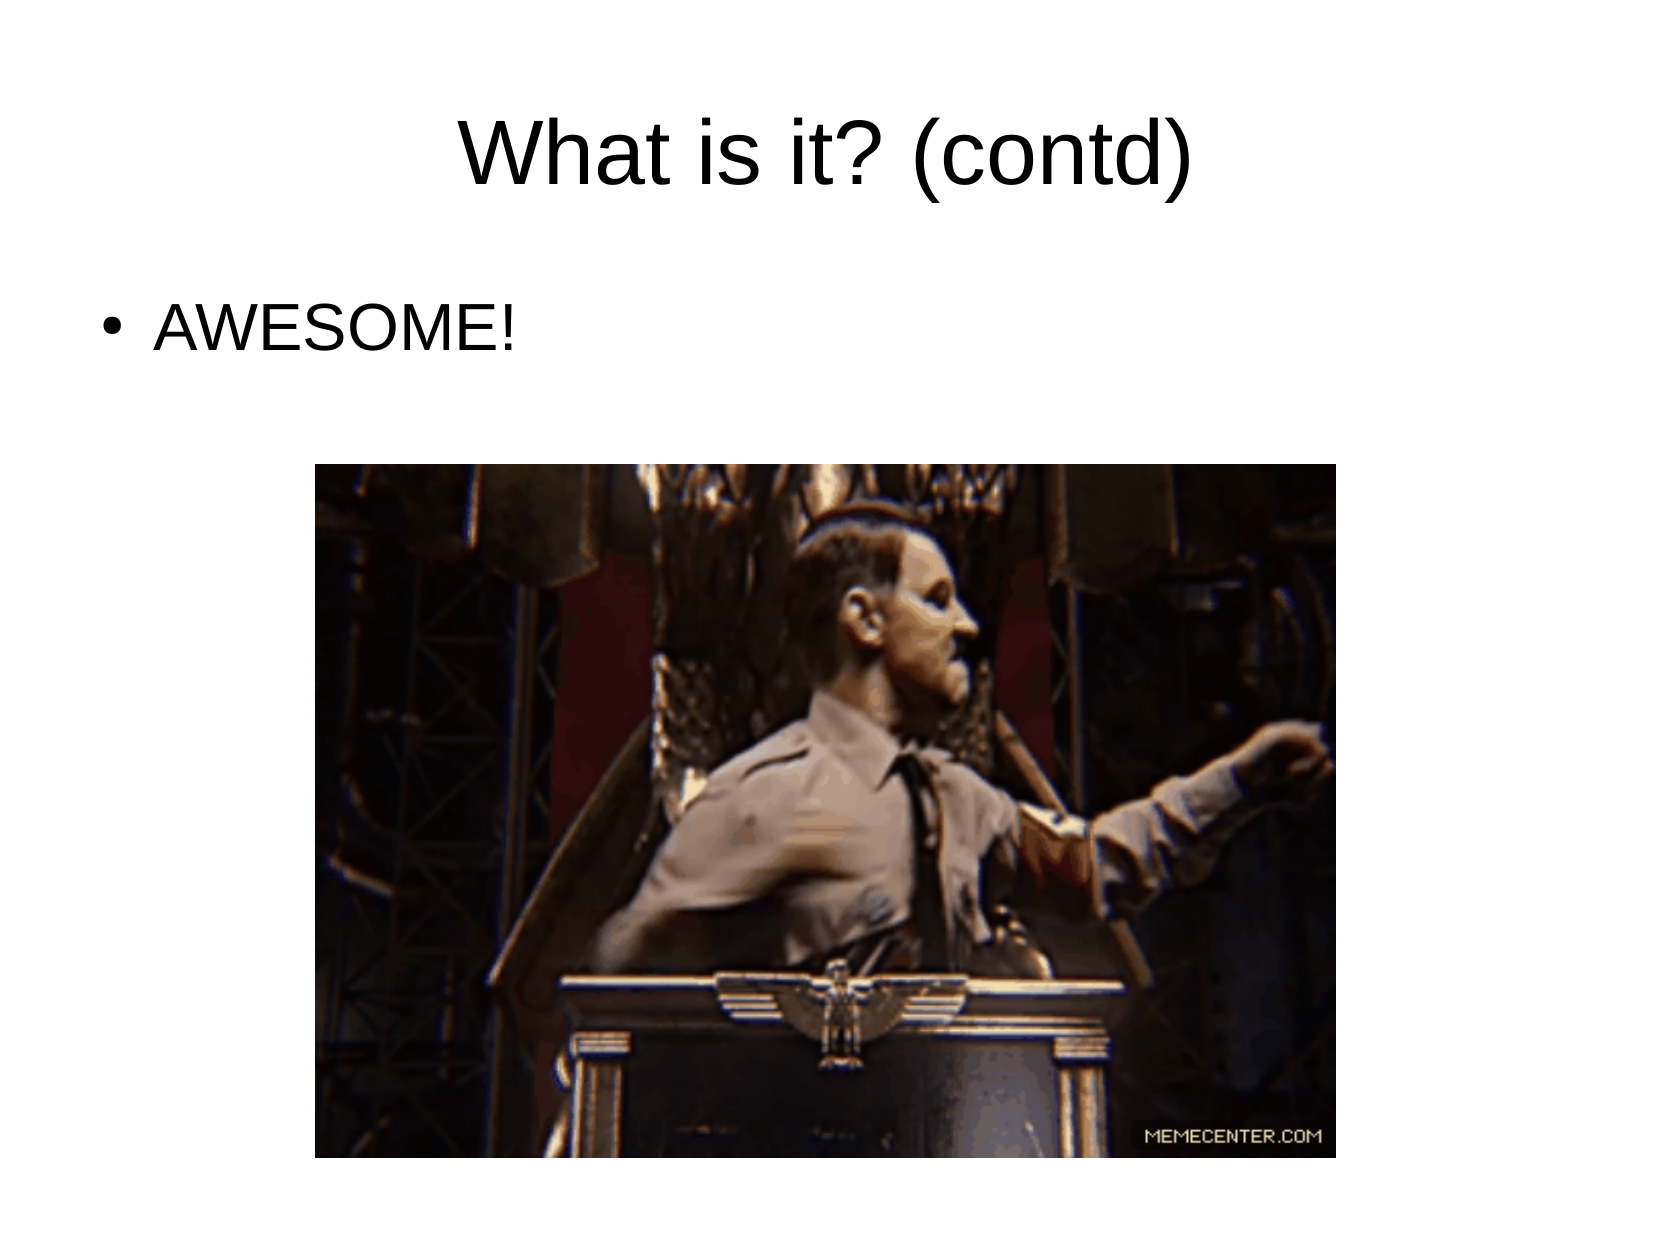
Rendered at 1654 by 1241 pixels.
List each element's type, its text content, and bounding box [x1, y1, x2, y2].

list AWESOME! [82, 290, 1571, 1010]
title What is it? (contd) [82, 49, 1571, 257]
picture [315, 1010, 1336, 1158]
